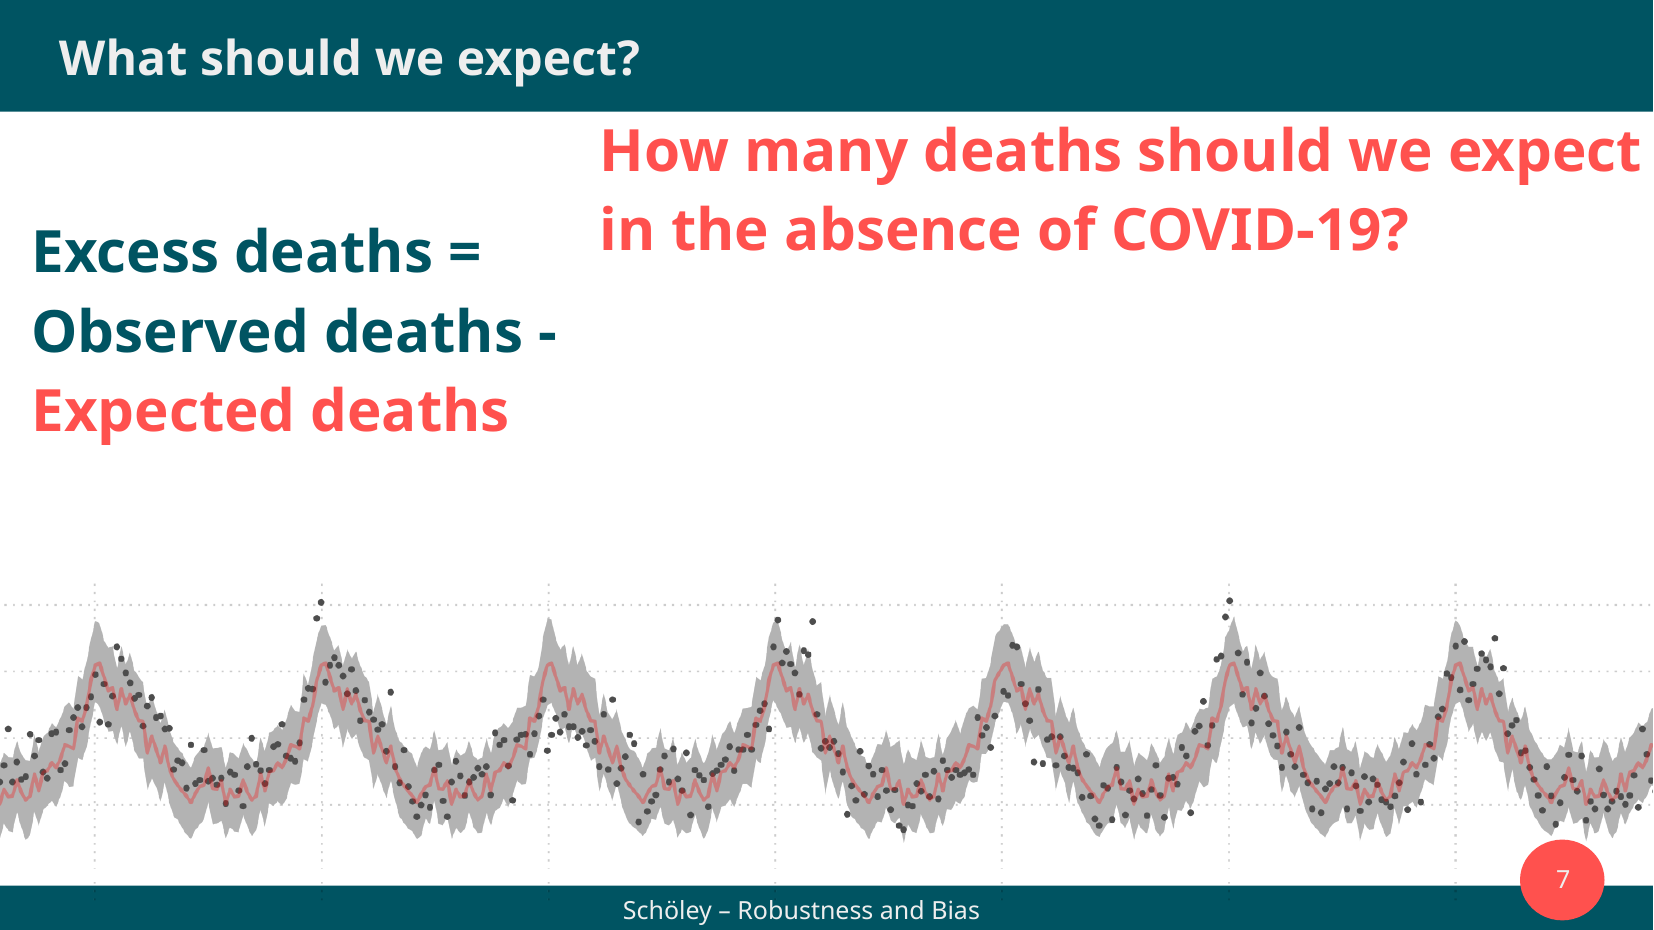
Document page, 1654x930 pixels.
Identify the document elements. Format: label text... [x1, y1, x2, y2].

title What should we expect? [58, 0, 1594, 117]
picture [0, 581, 1653, 904]
text_box Excess deaths = Observed deaths - Expected deaths [16, 203, 623, 449]
text_box How many deaths should we expect in the absence of COVID-19? [585, 101, 1653, 322]
